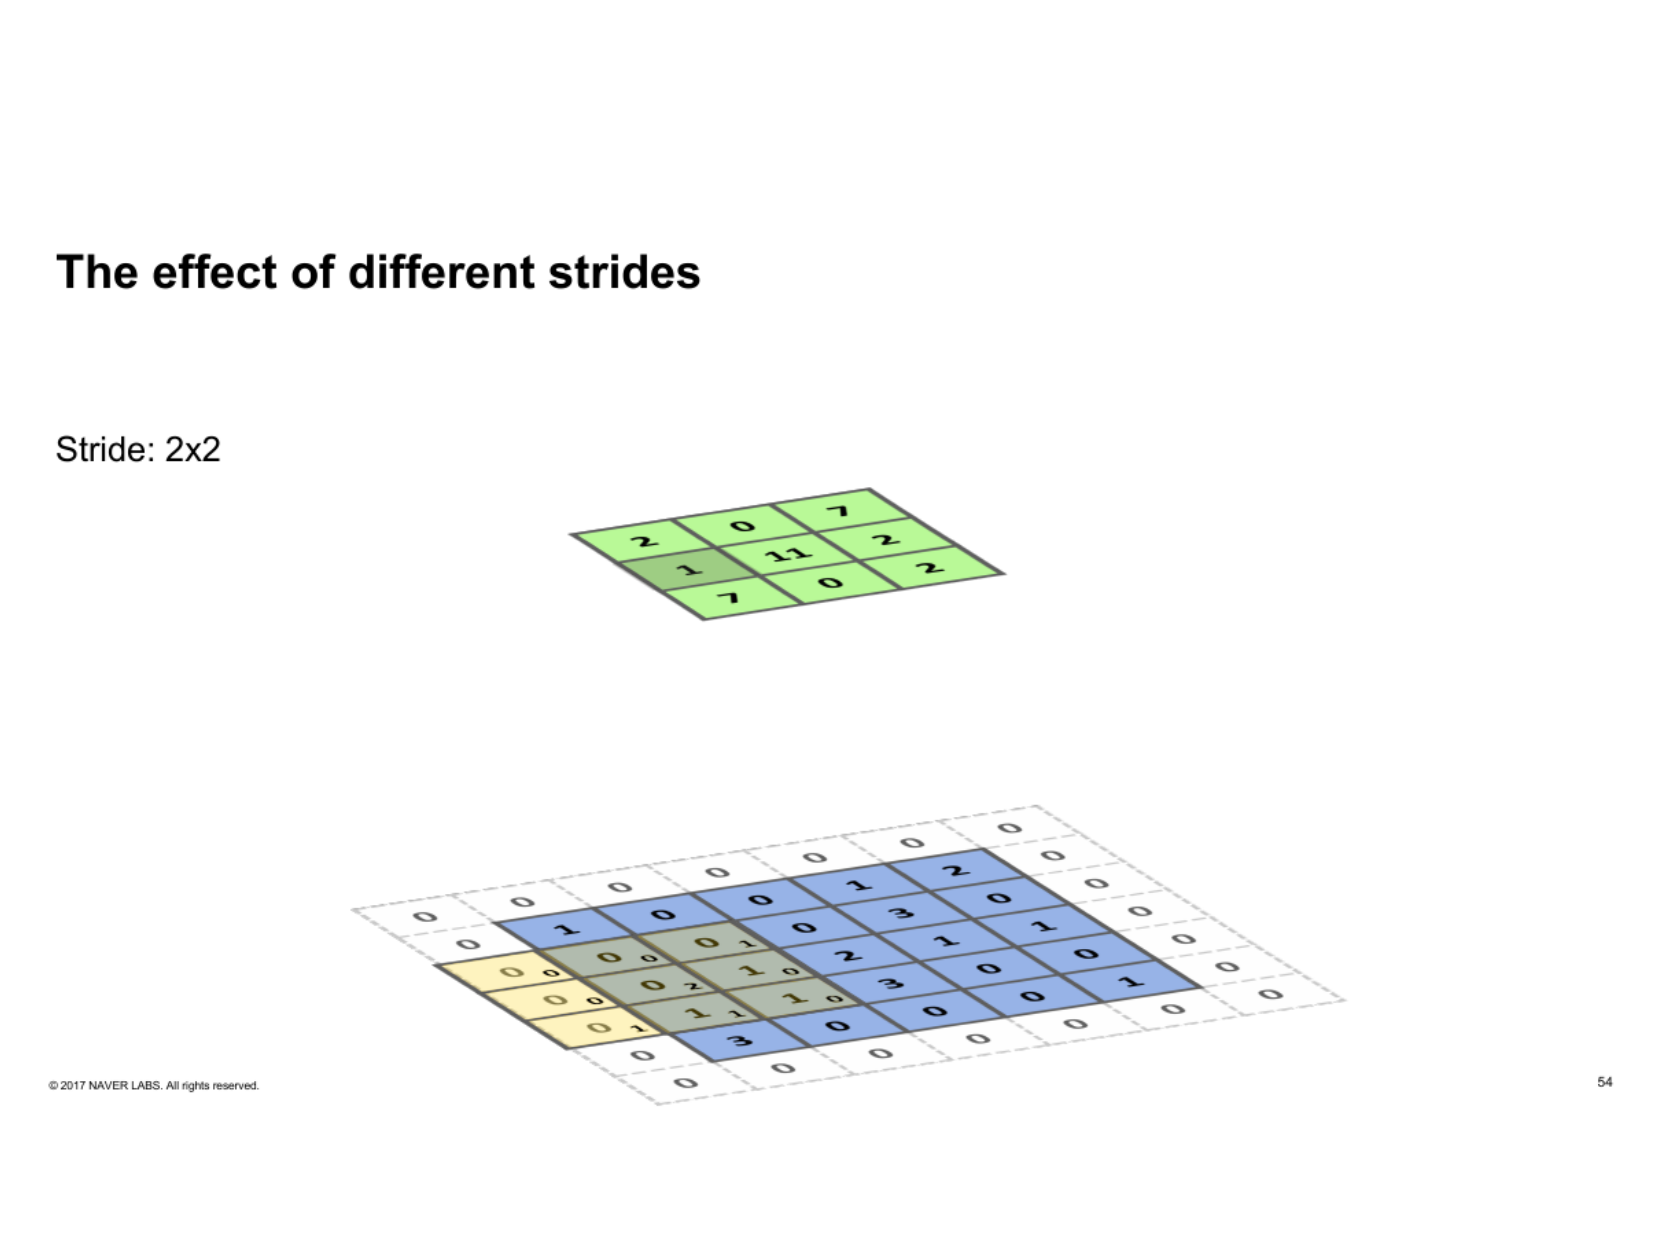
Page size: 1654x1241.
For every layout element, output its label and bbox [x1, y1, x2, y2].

picture [2, 207, 1654, 1135]
